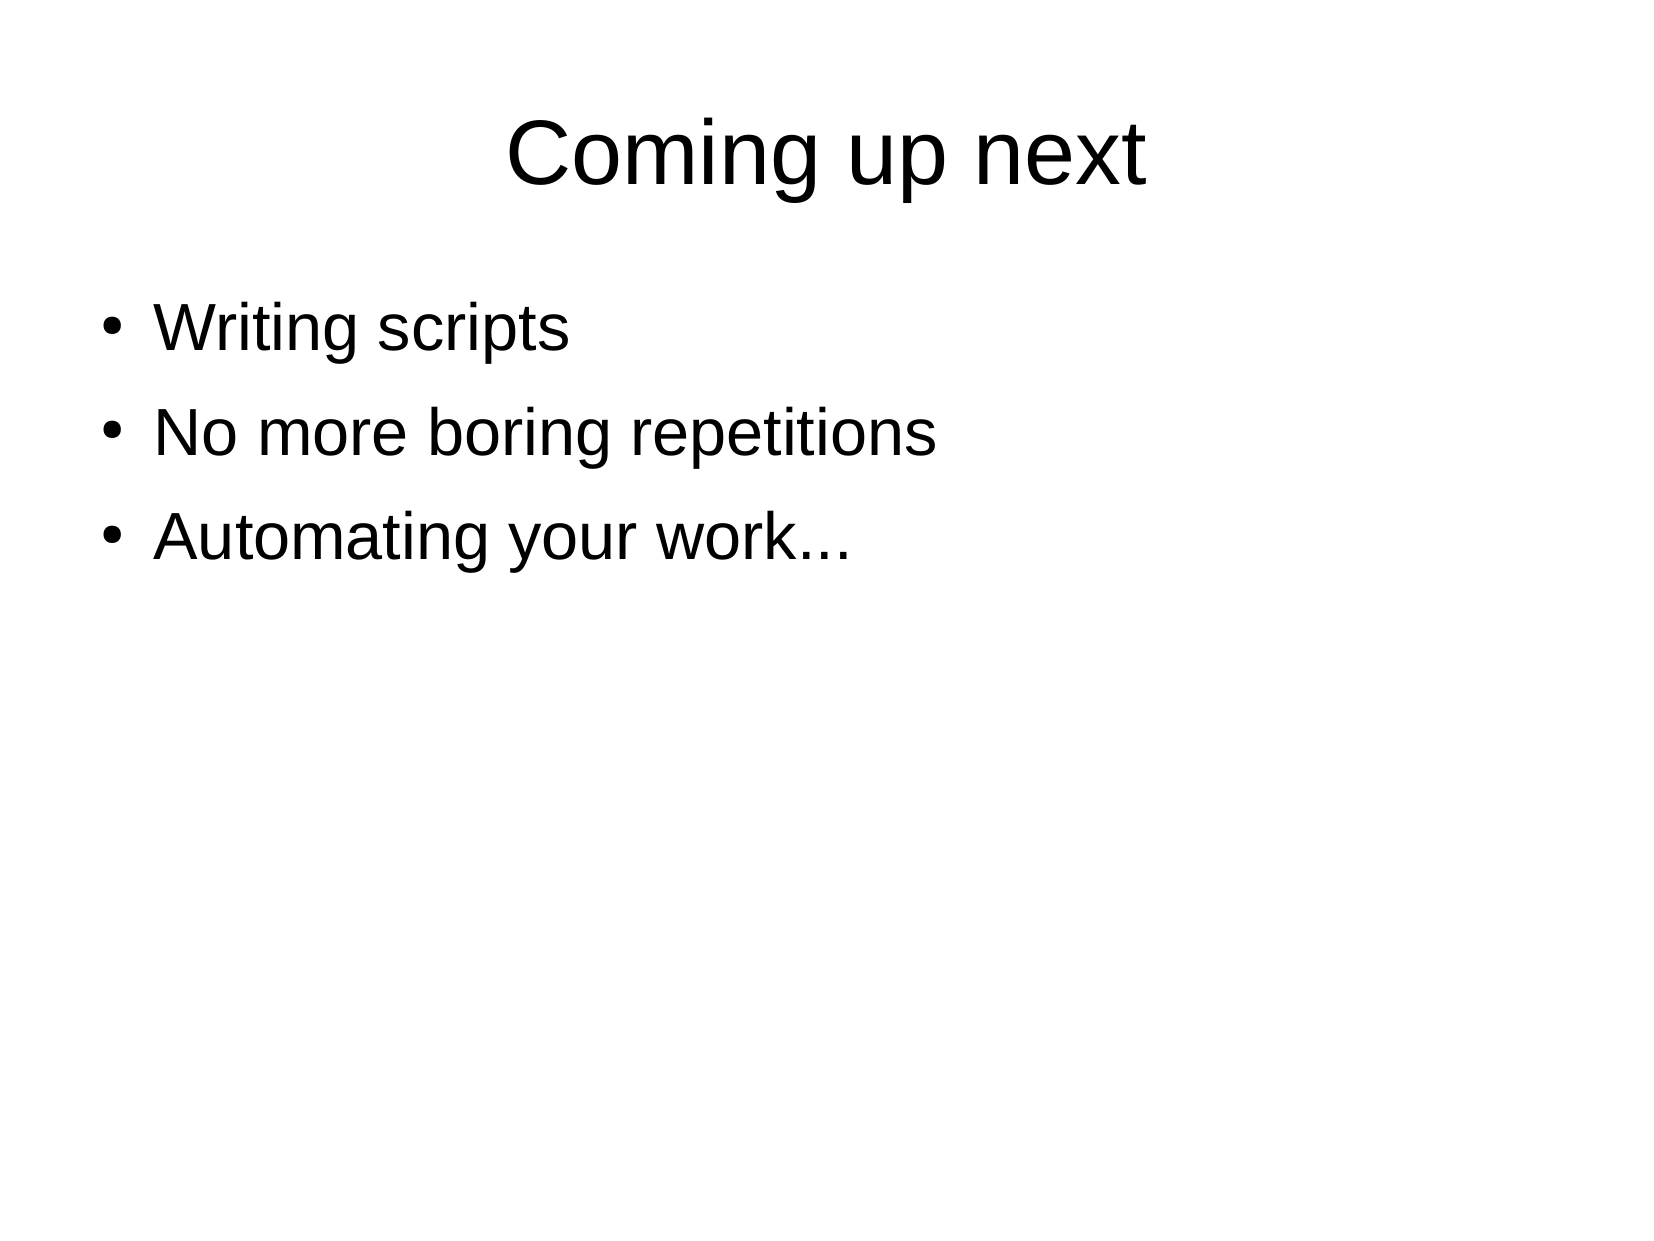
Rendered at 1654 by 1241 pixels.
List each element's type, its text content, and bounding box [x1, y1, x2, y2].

title Coming up next [82, 49, 1571, 257]
list Writing scripts No more boring repetitions Automating your work... [82, 290, 1571, 1010]
